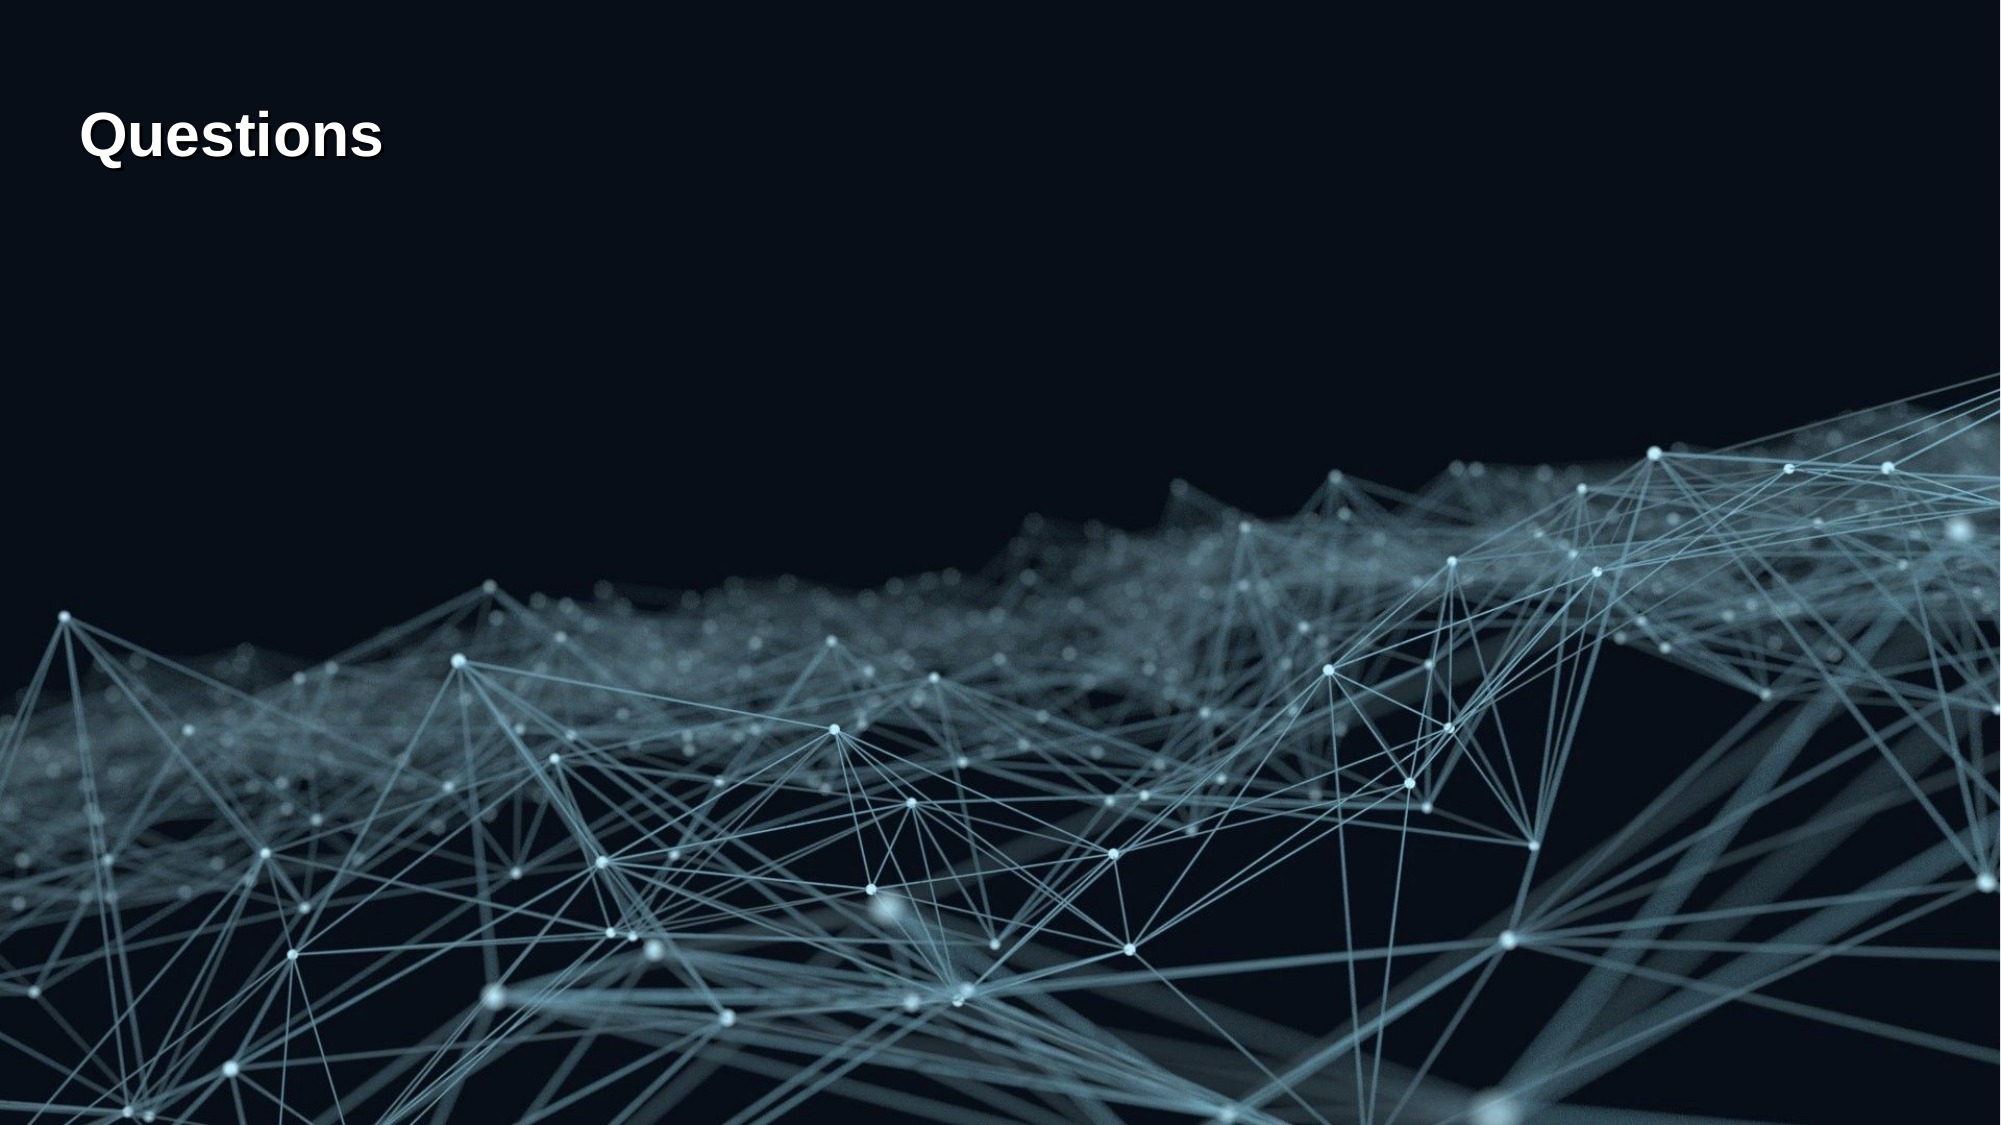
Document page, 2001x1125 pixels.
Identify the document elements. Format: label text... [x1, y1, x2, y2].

text_box Questions [64, 92, 1004, 178]
picture [0, 0, 2001, 1125]
